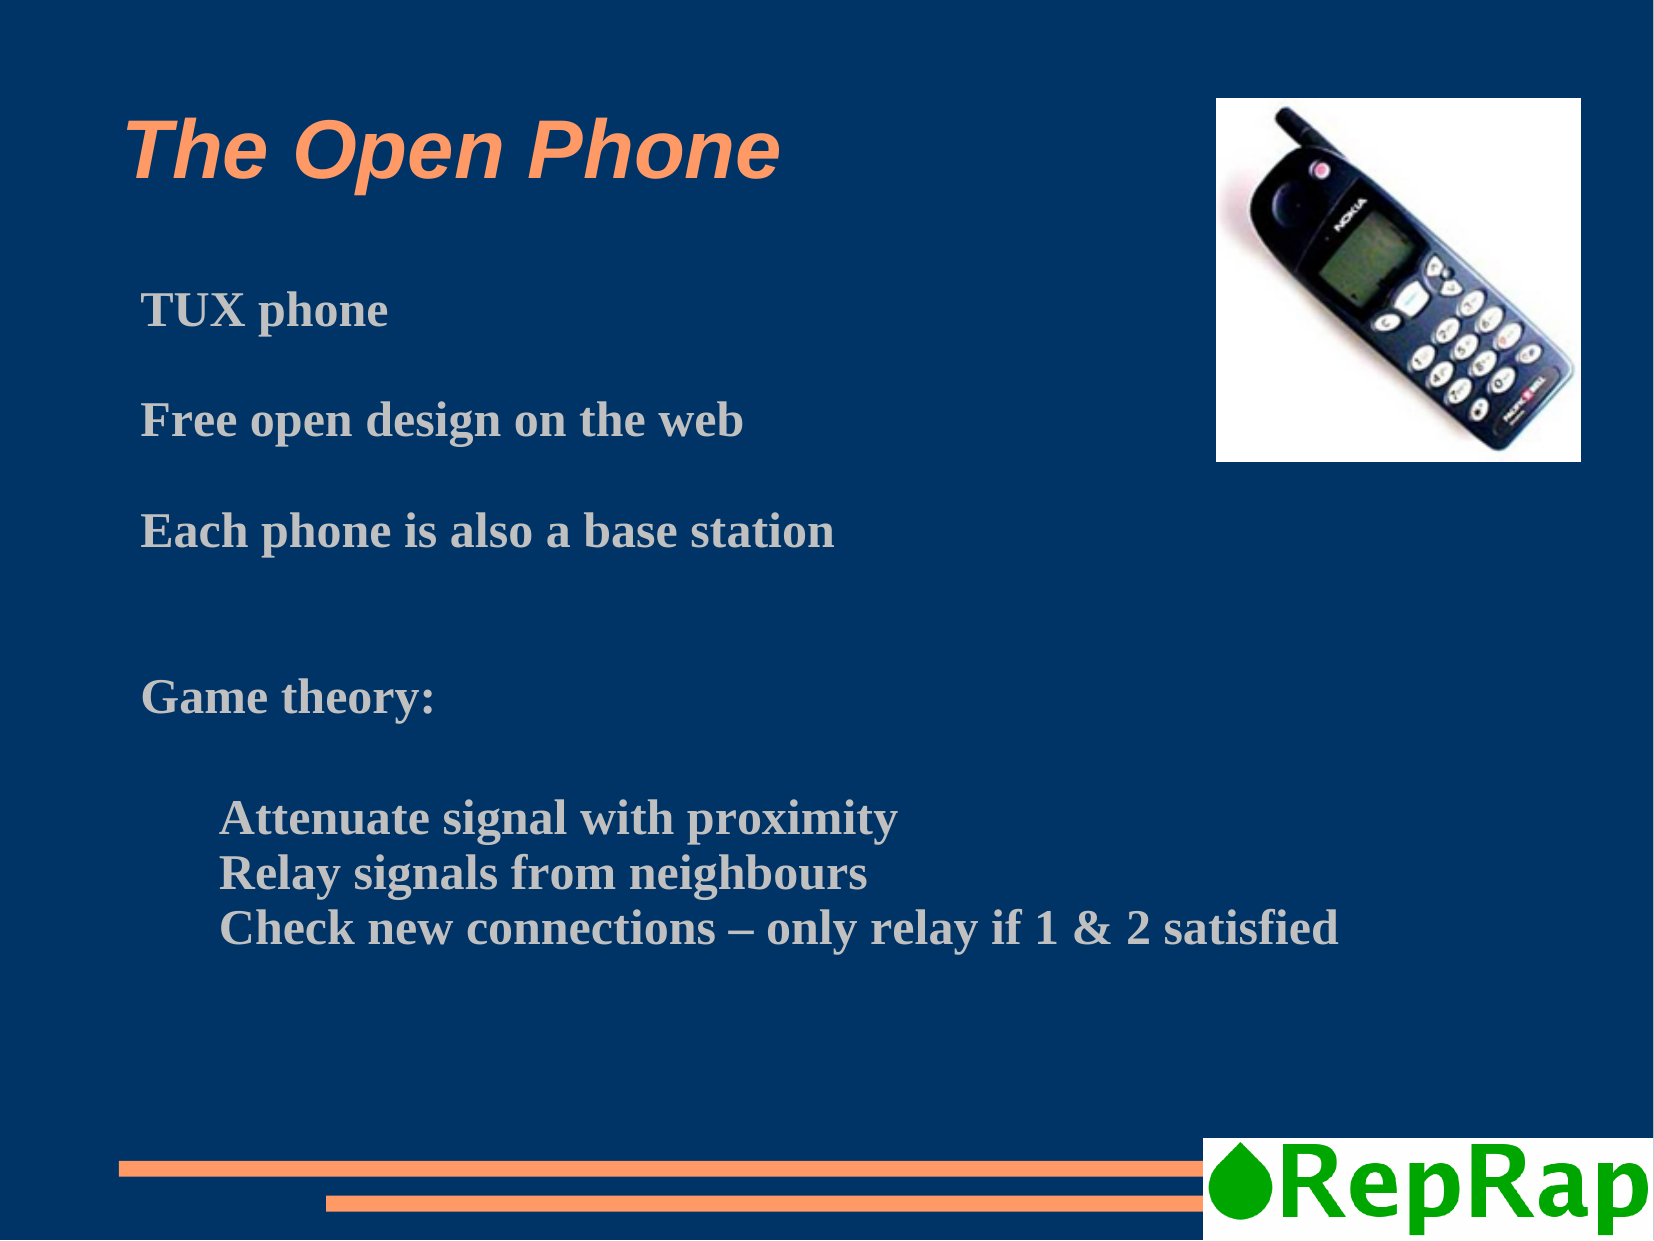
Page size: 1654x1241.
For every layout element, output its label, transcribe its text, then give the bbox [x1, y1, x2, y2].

text_box TUX phone Free open design on the web Each phone is also a base station Game theory: [115, 281, 1099, 1031]
picture [1203, 1138, 1654, 1241]
title The Open Phone [121, 46, 1534, 254]
picture [1216, 98, 1581, 463]
text_box Attenuate signal with proximity Relay signals from neighbours Check new connections – only relay if 1 & 2 satisfied [193, 789, 1592, 1023]
